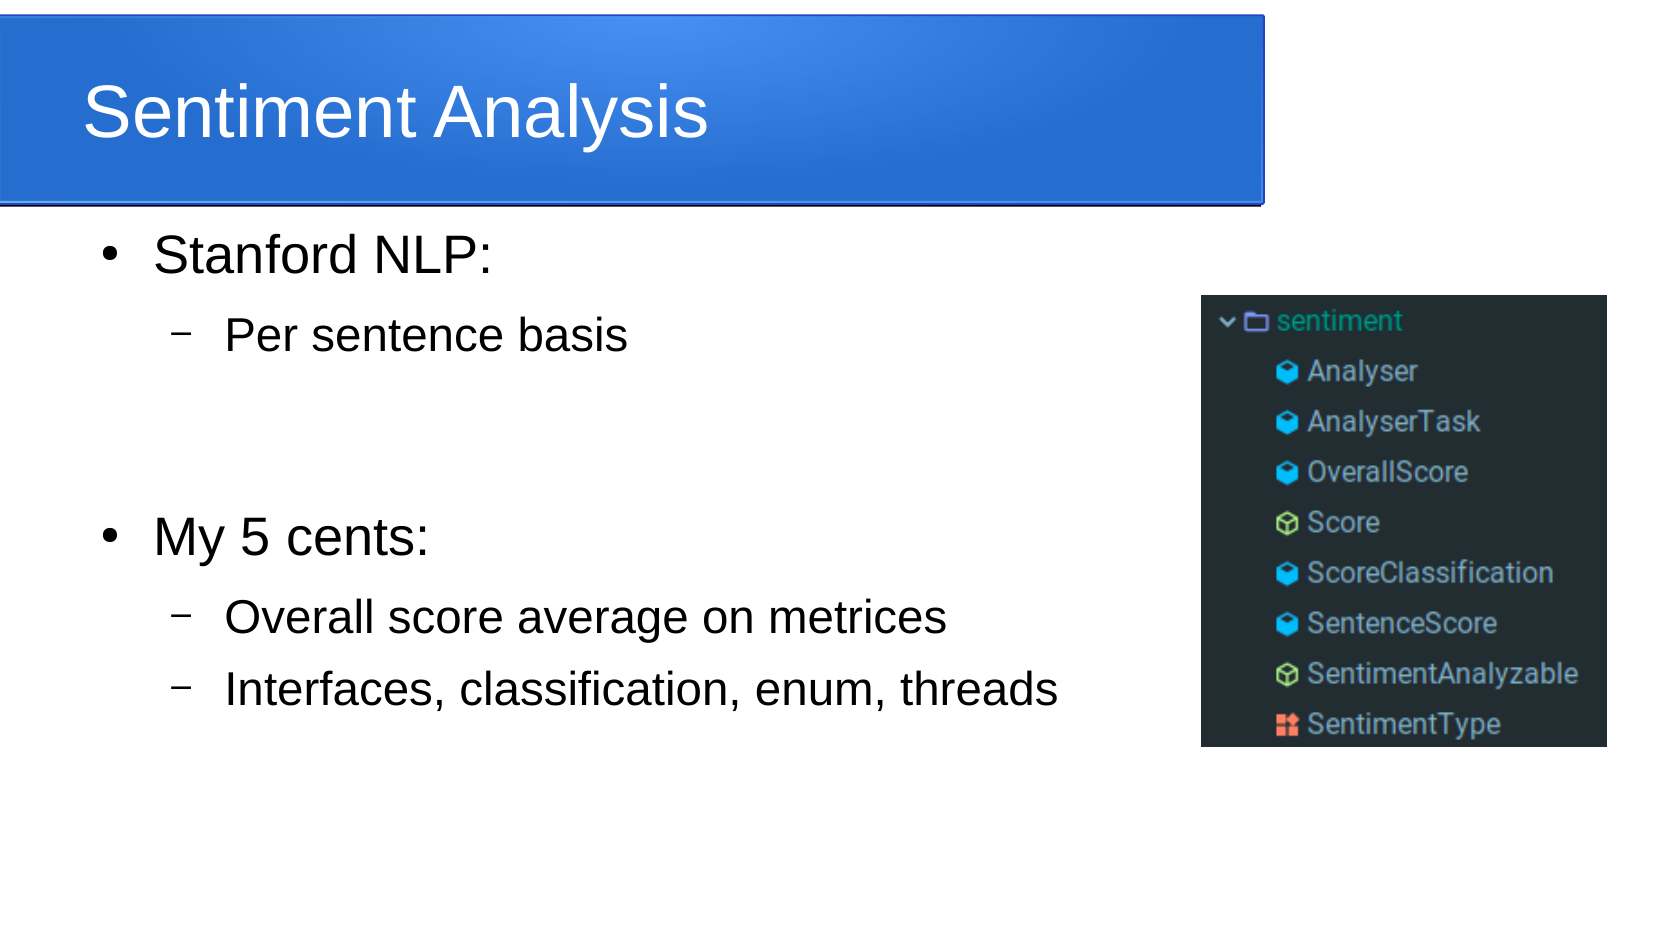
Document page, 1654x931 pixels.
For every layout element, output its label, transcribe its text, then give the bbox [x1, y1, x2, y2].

list My 5 cents: Overall score average on metrices Interfaces, classification, enum, threads [82, 506, 1571, 764]
title Sentiment Analysis [82, 35, 1235, 189]
list Stanford NLP: Per sentence basis [82, 224, 1571, 482]
picture [1201, 295, 1607, 747]
